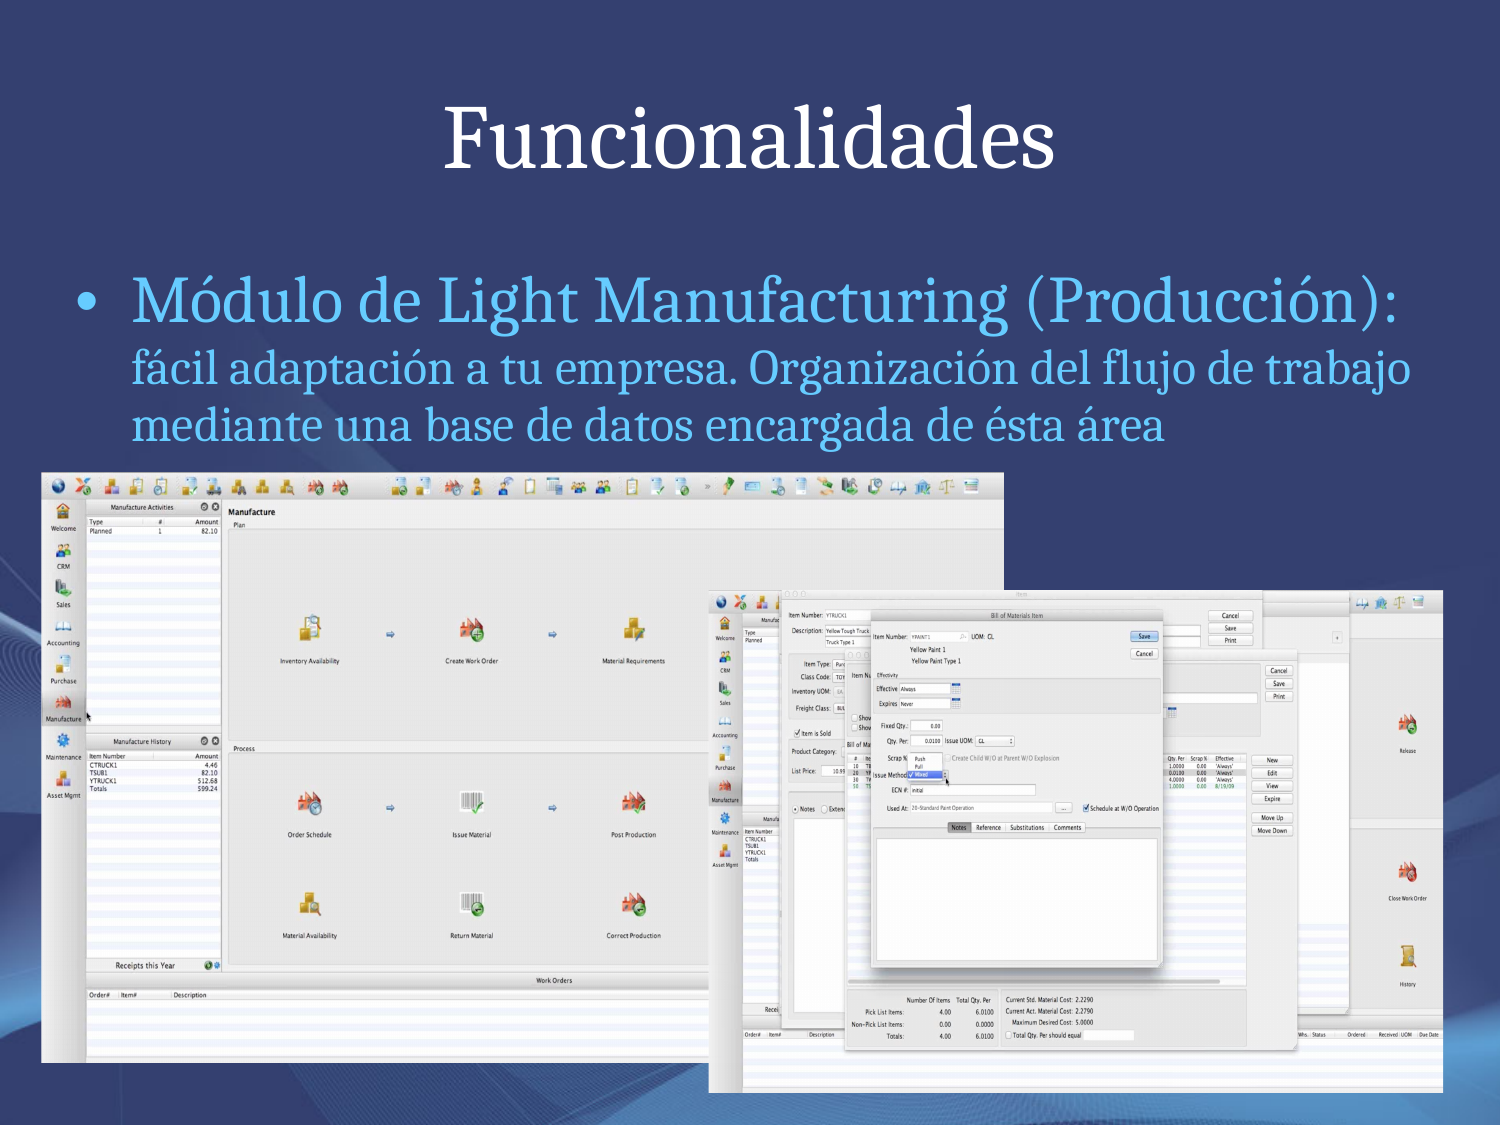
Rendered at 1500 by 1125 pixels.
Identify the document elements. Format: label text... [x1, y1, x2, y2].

picture [0, 0, 1500, 1125]
list Módulo de Light Manufacturing (Producción): fácil adaptación a tu empresa. Organización del flujo de trabajo mediante una base de datos encargada de ésta área [75, 262, 1447, 532]
title Funcionalidades [75, 45, 1426, 233]
